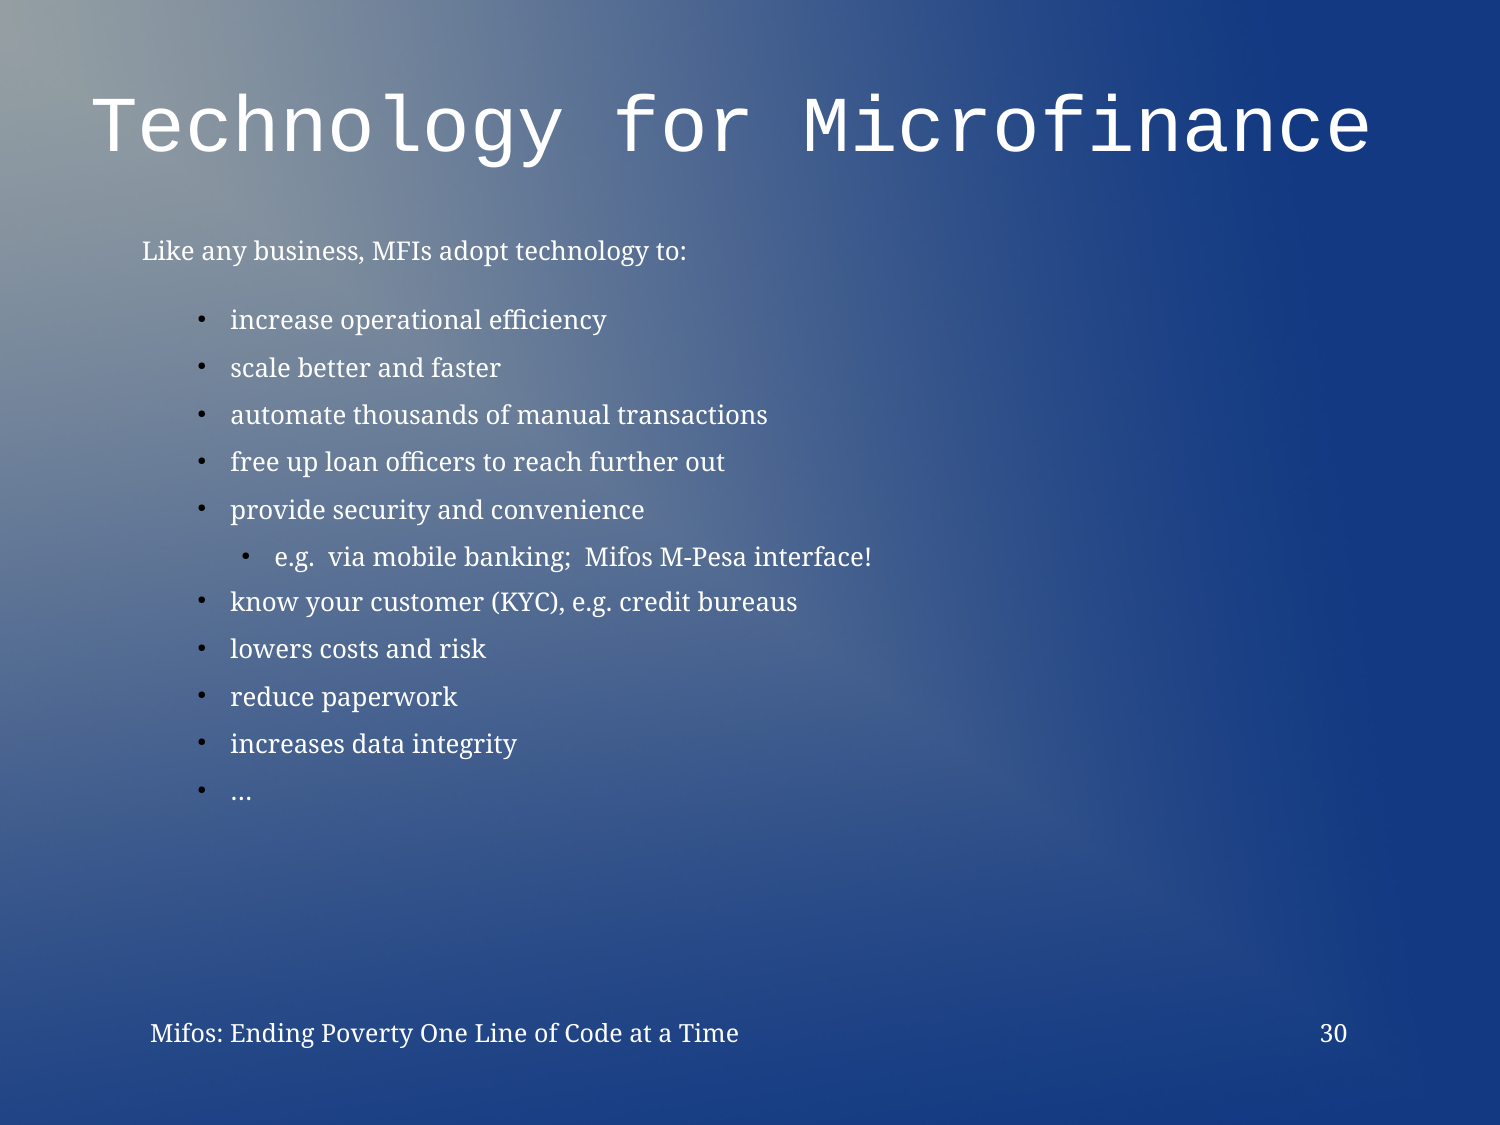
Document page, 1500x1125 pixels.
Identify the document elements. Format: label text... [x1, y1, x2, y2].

picture [0, 0, 1500, 1125]
slide_number <number> [1012, 1009, 1363, 1070]
list Like any business, MFIs adopt technology to: increase operational efficiency scale better and faster automate thousands of manual transactions free up loan officers to reach further out provide security and convenience e.g. via mobile banking; Mifos M-Pesa interface! know your customer (KYC), e.g. credit bureaus lowers costs and risk reduce paperwork increases data integrity … [125, 224, 1413, 825]
title Technology for Microfinance [75, 62, 1463, 175]
footer Mifos: Ending Poverty One Line of Code at a Time [135, 1009, 885, 1070]
